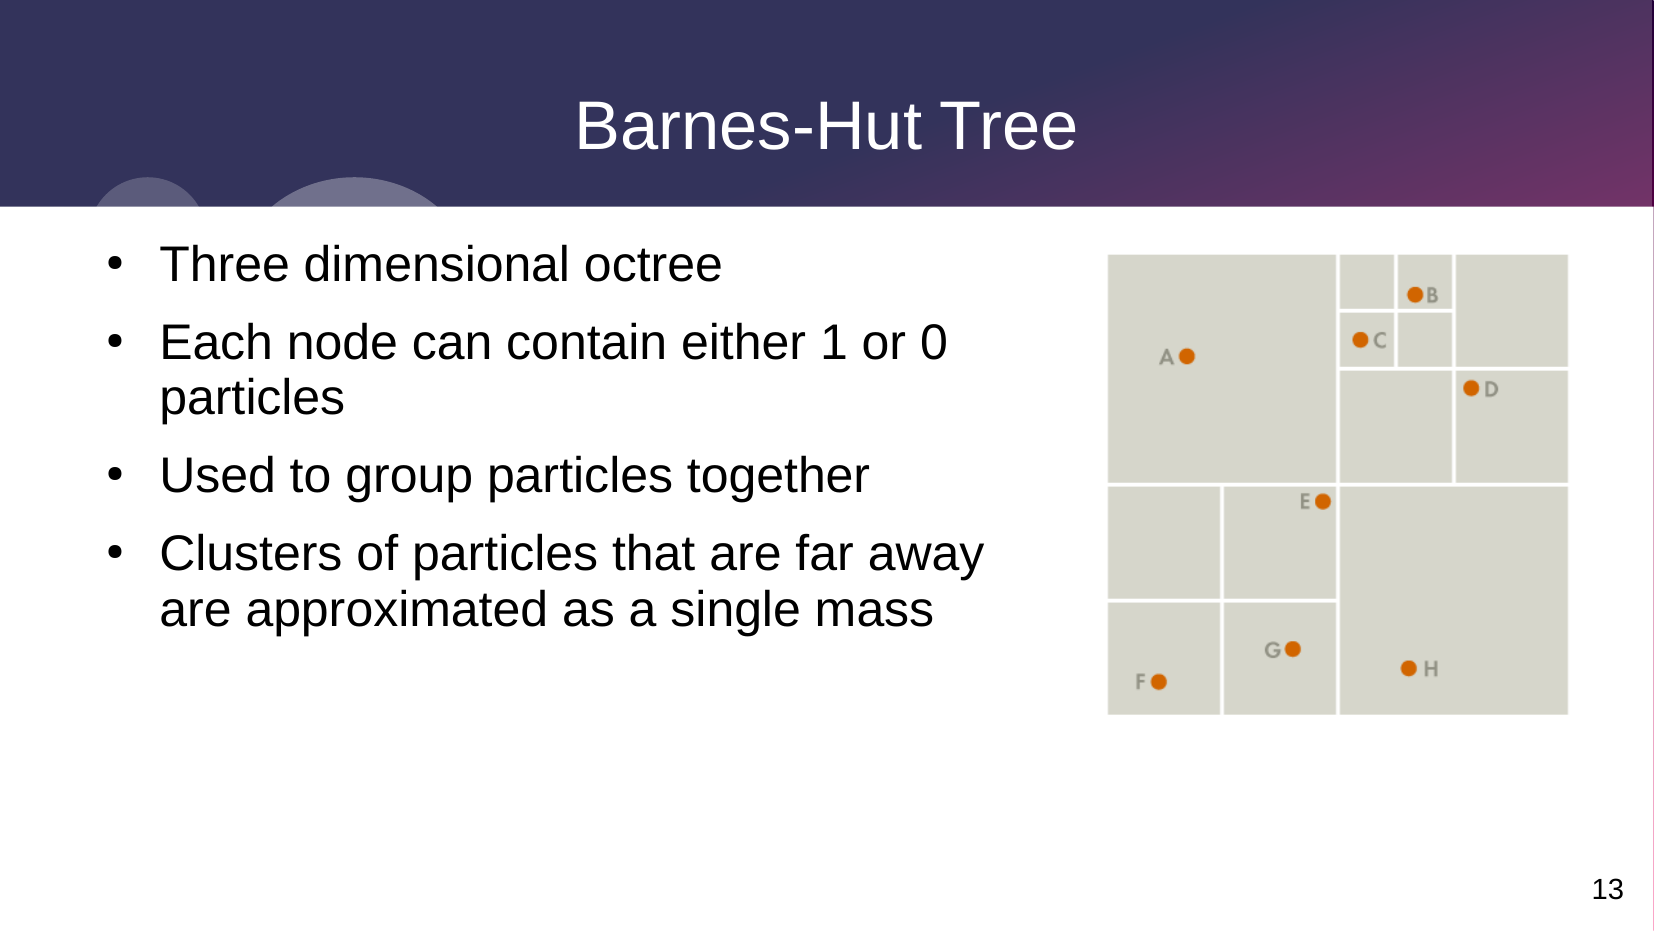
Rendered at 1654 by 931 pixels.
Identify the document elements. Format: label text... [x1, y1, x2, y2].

picture [1104, 251, 1573, 720]
title Barnes-Hut Tree [88, 44, 1565, 207]
list Three dimensional octree Each node can contain either 1 or 0 particles Used to group particles together Clusters of particles that are far away are approximated as a single mass [88, 236, 1066, 827]
